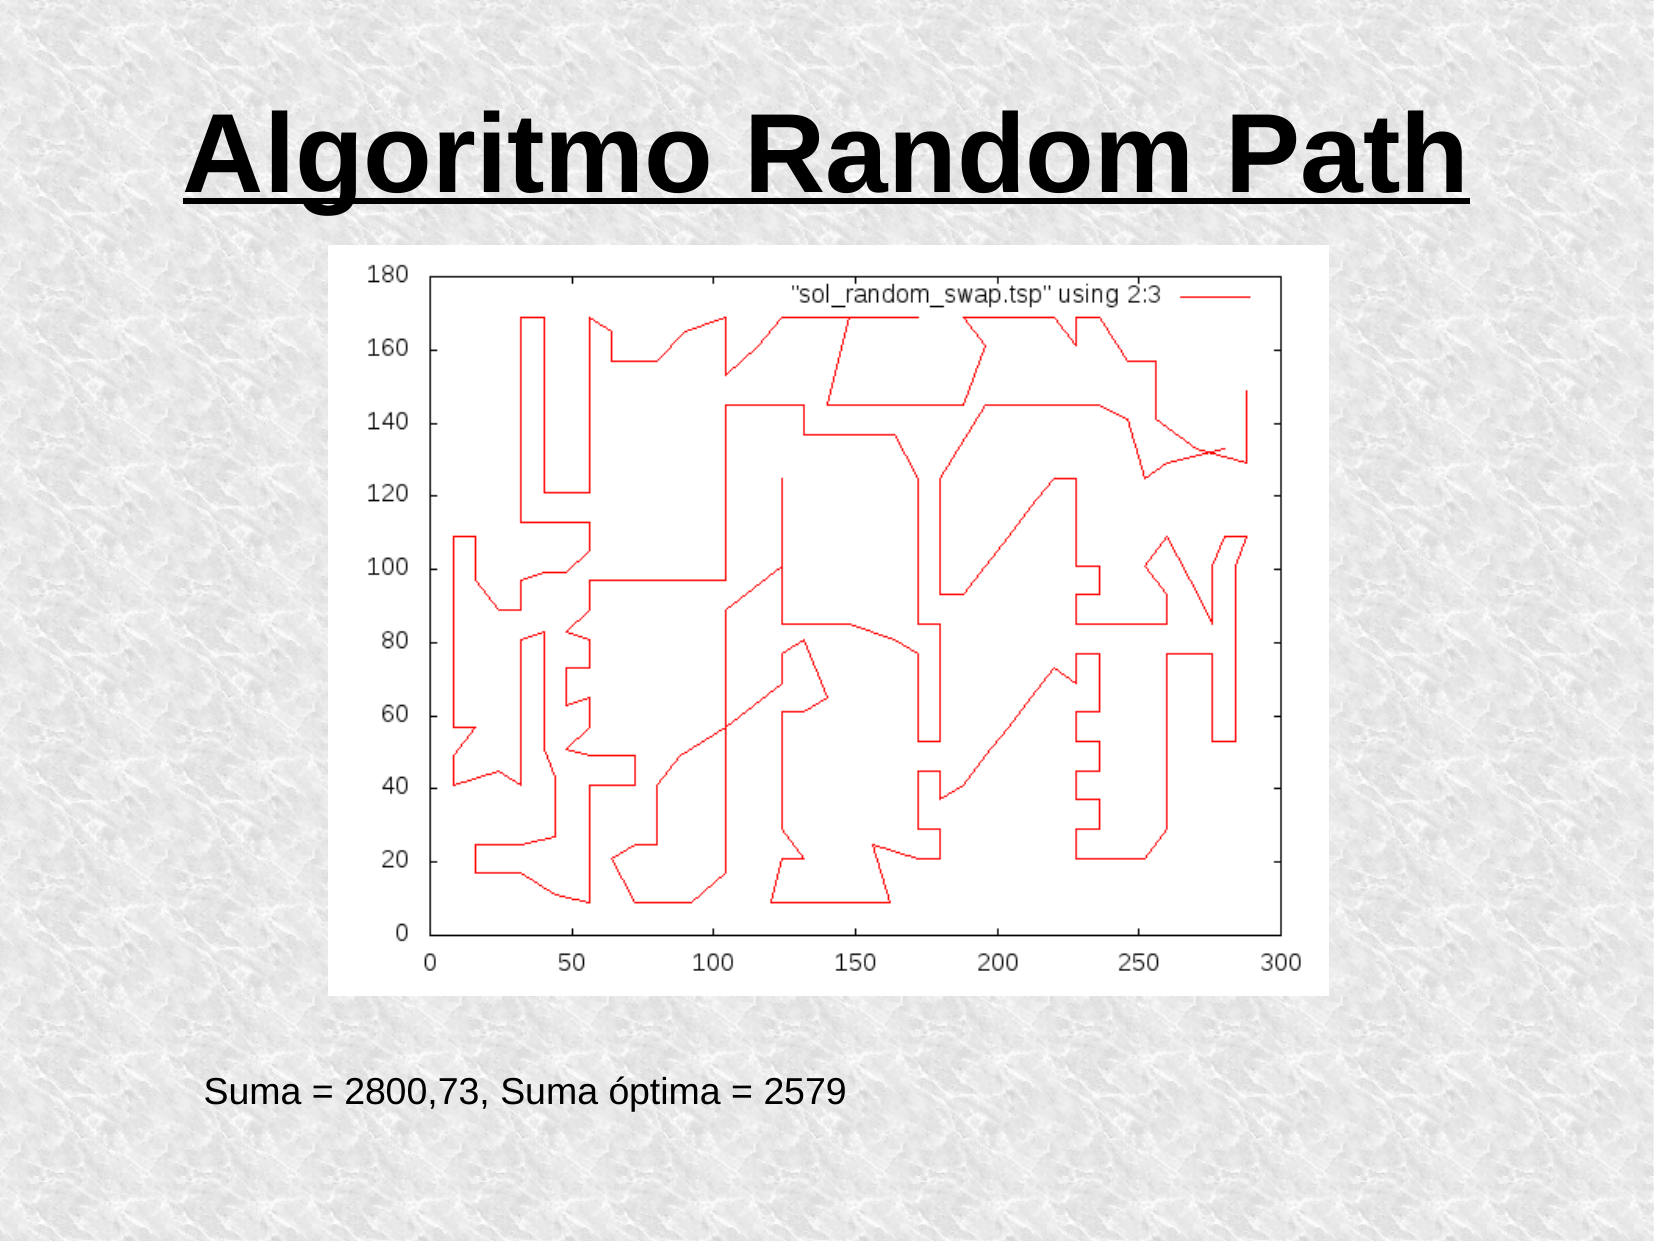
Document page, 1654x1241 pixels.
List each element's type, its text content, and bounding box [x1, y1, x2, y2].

picture [0, 0, 1654, 1241]
title Algoritmo Random Path [82, 49, 1571, 257]
text_box Suma = 2800,73, Suma óptima = 2579 [188, 1062, 1465, 1120]
